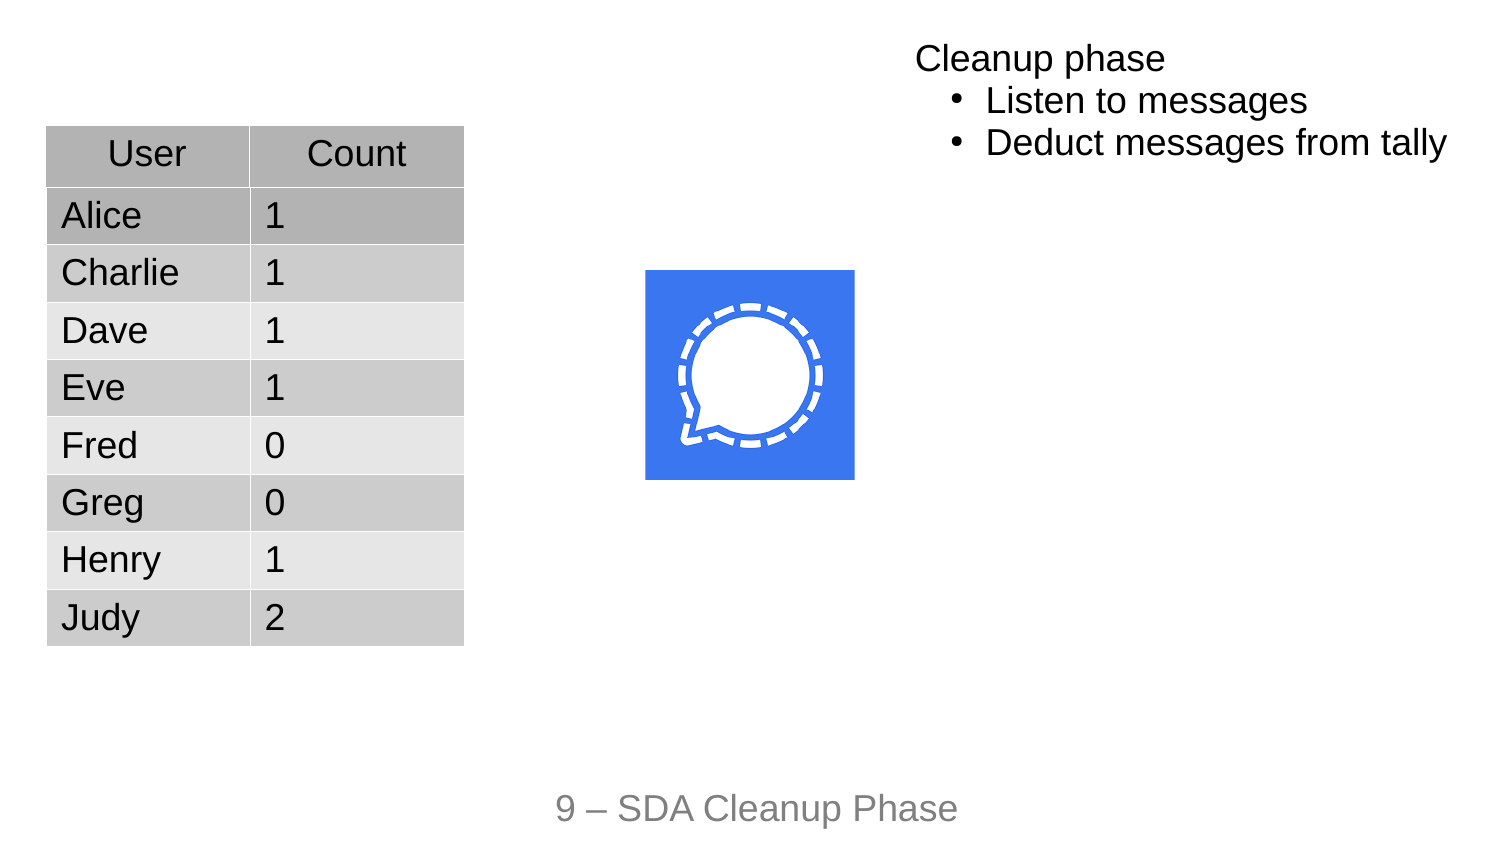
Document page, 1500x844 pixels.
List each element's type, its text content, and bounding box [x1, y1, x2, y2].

text_box Cleanup phase Listen to messages Deduct messages from tally [900, 29, 1471, 171]
table_cell Charlie [47, 245, 250, 302]
table_cell Fred [47, 417, 250, 474]
table_cell Greg [47, 475, 250, 531]
table_cell 1 [251, 303, 464, 359]
text_box 9 – SDA Cleanup Phase [540, 779, 974, 837]
table_header User [46, 126, 249, 187]
table_cell 1 [251, 360, 464, 416]
table_header 1 [251, 188, 464, 244]
table_cell 1 [251, 245, 464, 302]
table_cell Judy [47, 590, 250, 646]
table_cell 2 [251, 590, 464, 646]
table_cell Henry [47, 532, 250, 589]
table_header Alice [47, 188, 250, 244]
table_cell 1 [251, 532, 464, 589]
table_cell 0 [251, 475, 464, 531]
table_header Count [250, 126, 464, 187]
table_cell Dave [47, 303, 250, 359]
text_box [645, 270, 855, 480]
table_cell Eve [47, 360, 250, 416]
table_cell 0 [251, 417, 464, 474]
